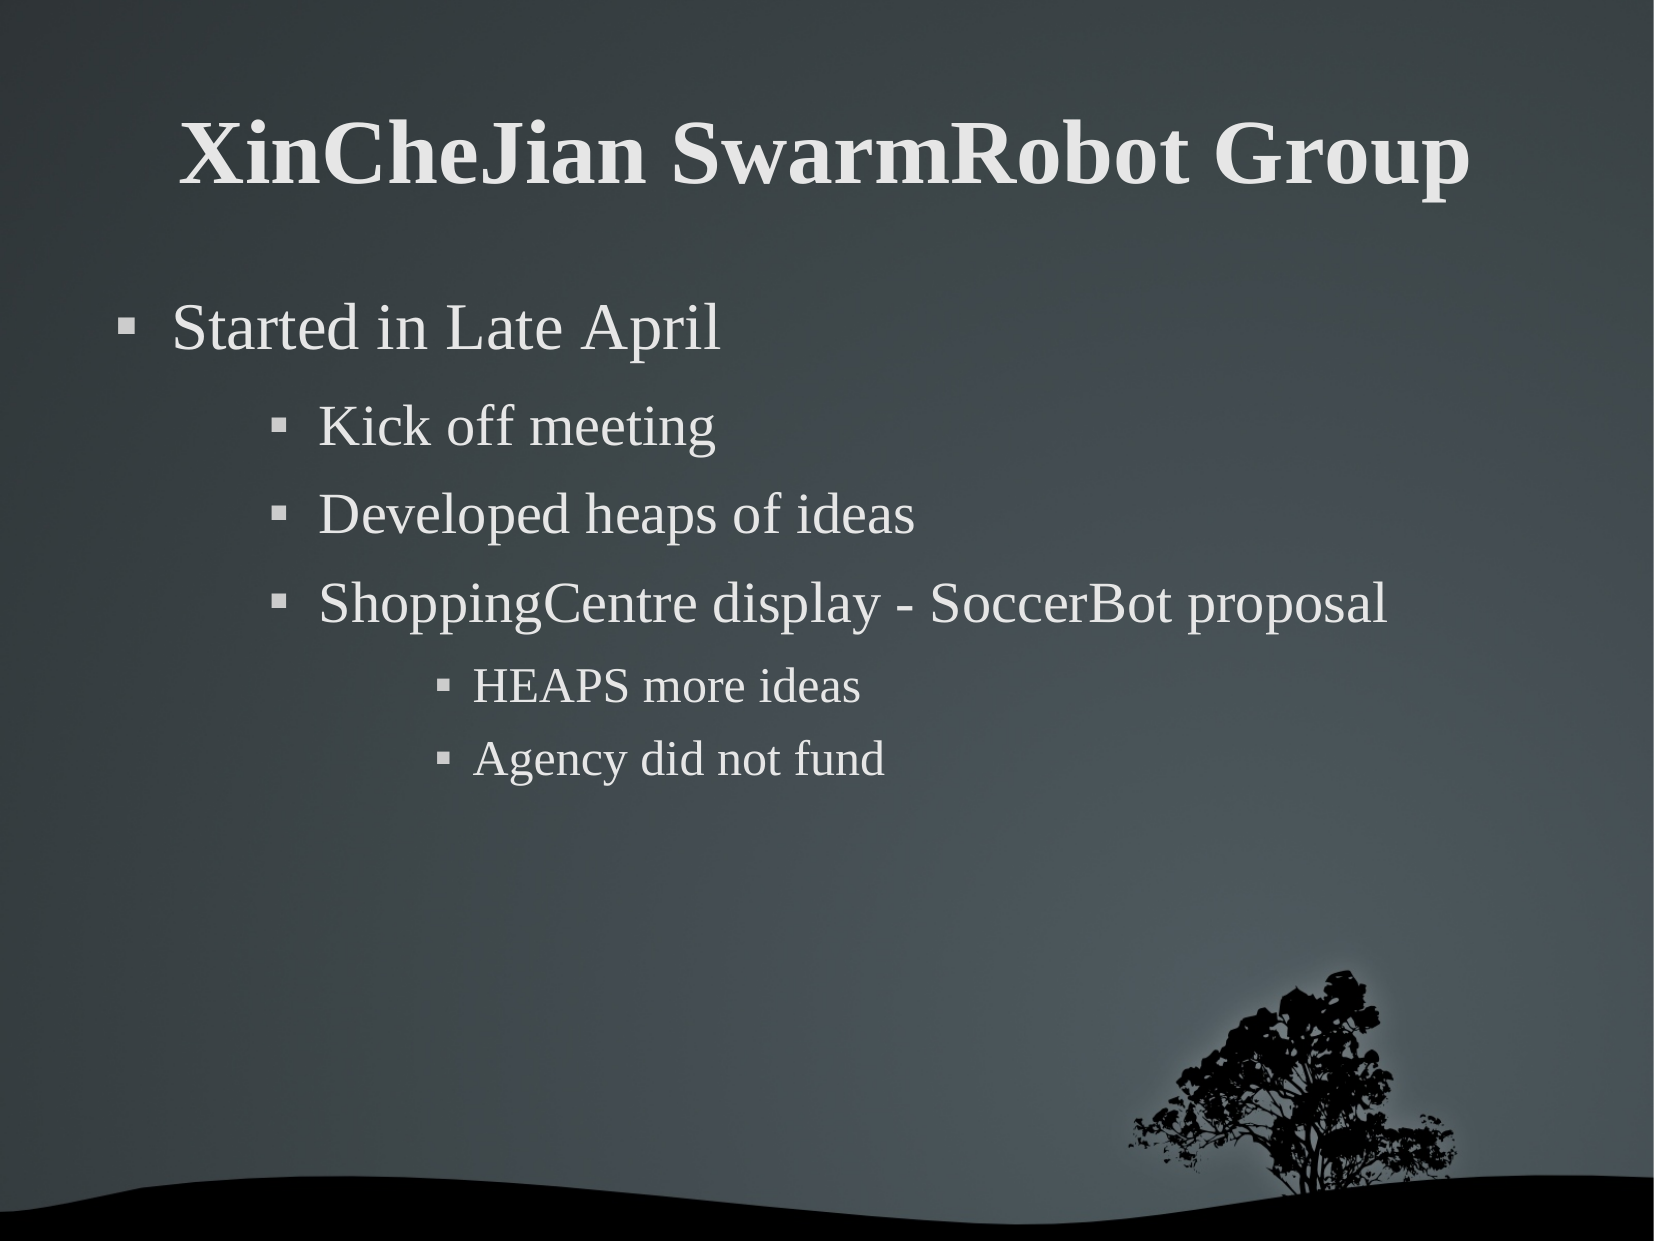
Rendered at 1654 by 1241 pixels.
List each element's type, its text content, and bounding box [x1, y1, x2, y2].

list Started in Late April Kick off meeting Developed heaps of ideas ShoppingCentre display - SoccerBot proposal HEAPS more ideas Agency did not fund [82, 290, 1571, 1109]
title XinCheJian SwarmRobot Group [82, 49, 1571, 257]
picture [0, 0, 1654, 1241]
